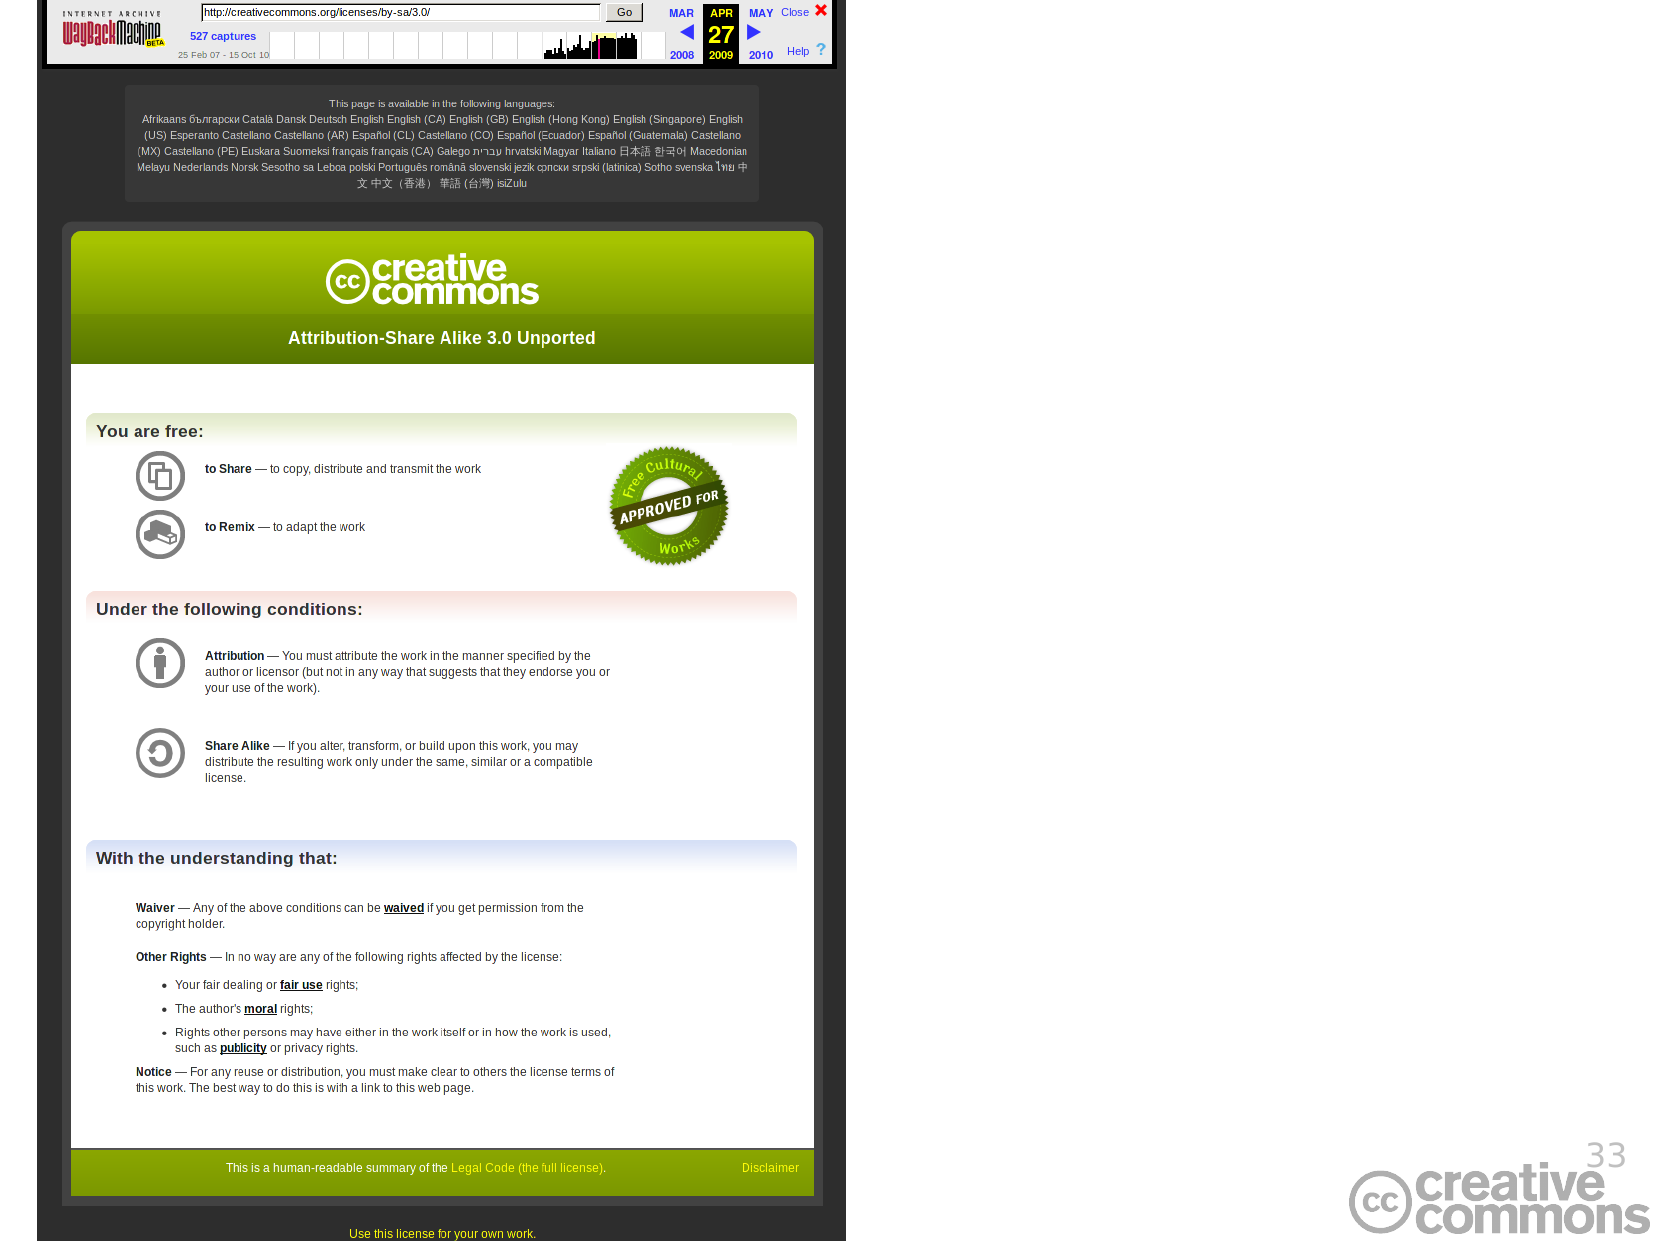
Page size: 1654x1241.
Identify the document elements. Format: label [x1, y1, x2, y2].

picture [37, 0, 846, 1241]
picture [1349, 1162, 1650, 1234]
